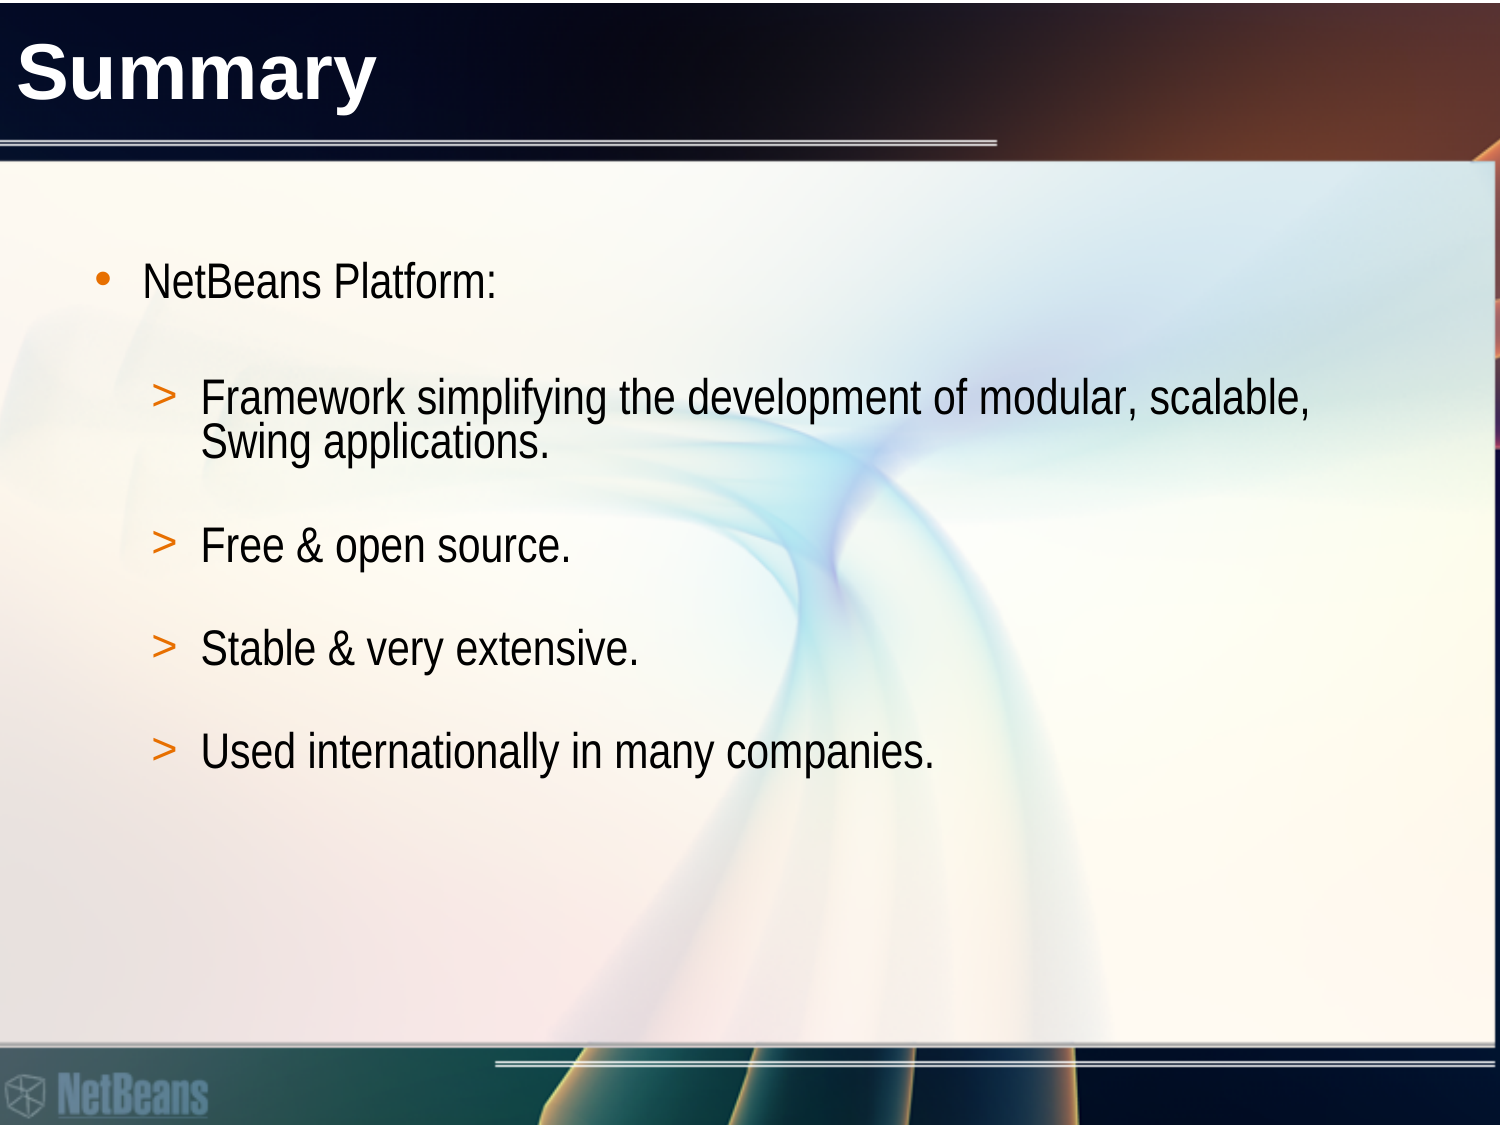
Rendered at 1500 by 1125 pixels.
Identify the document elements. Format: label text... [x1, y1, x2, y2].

picture [0, 3, 1500, 1125]
list NetBeans Platform: Framework simplifying the development of modular, scalable, Swing applications. Free & open source. Stable & very extensive. Used internationally in many companies. [75, 263, 1426, 916]
title Summary [16, 40, 1378, 145]
